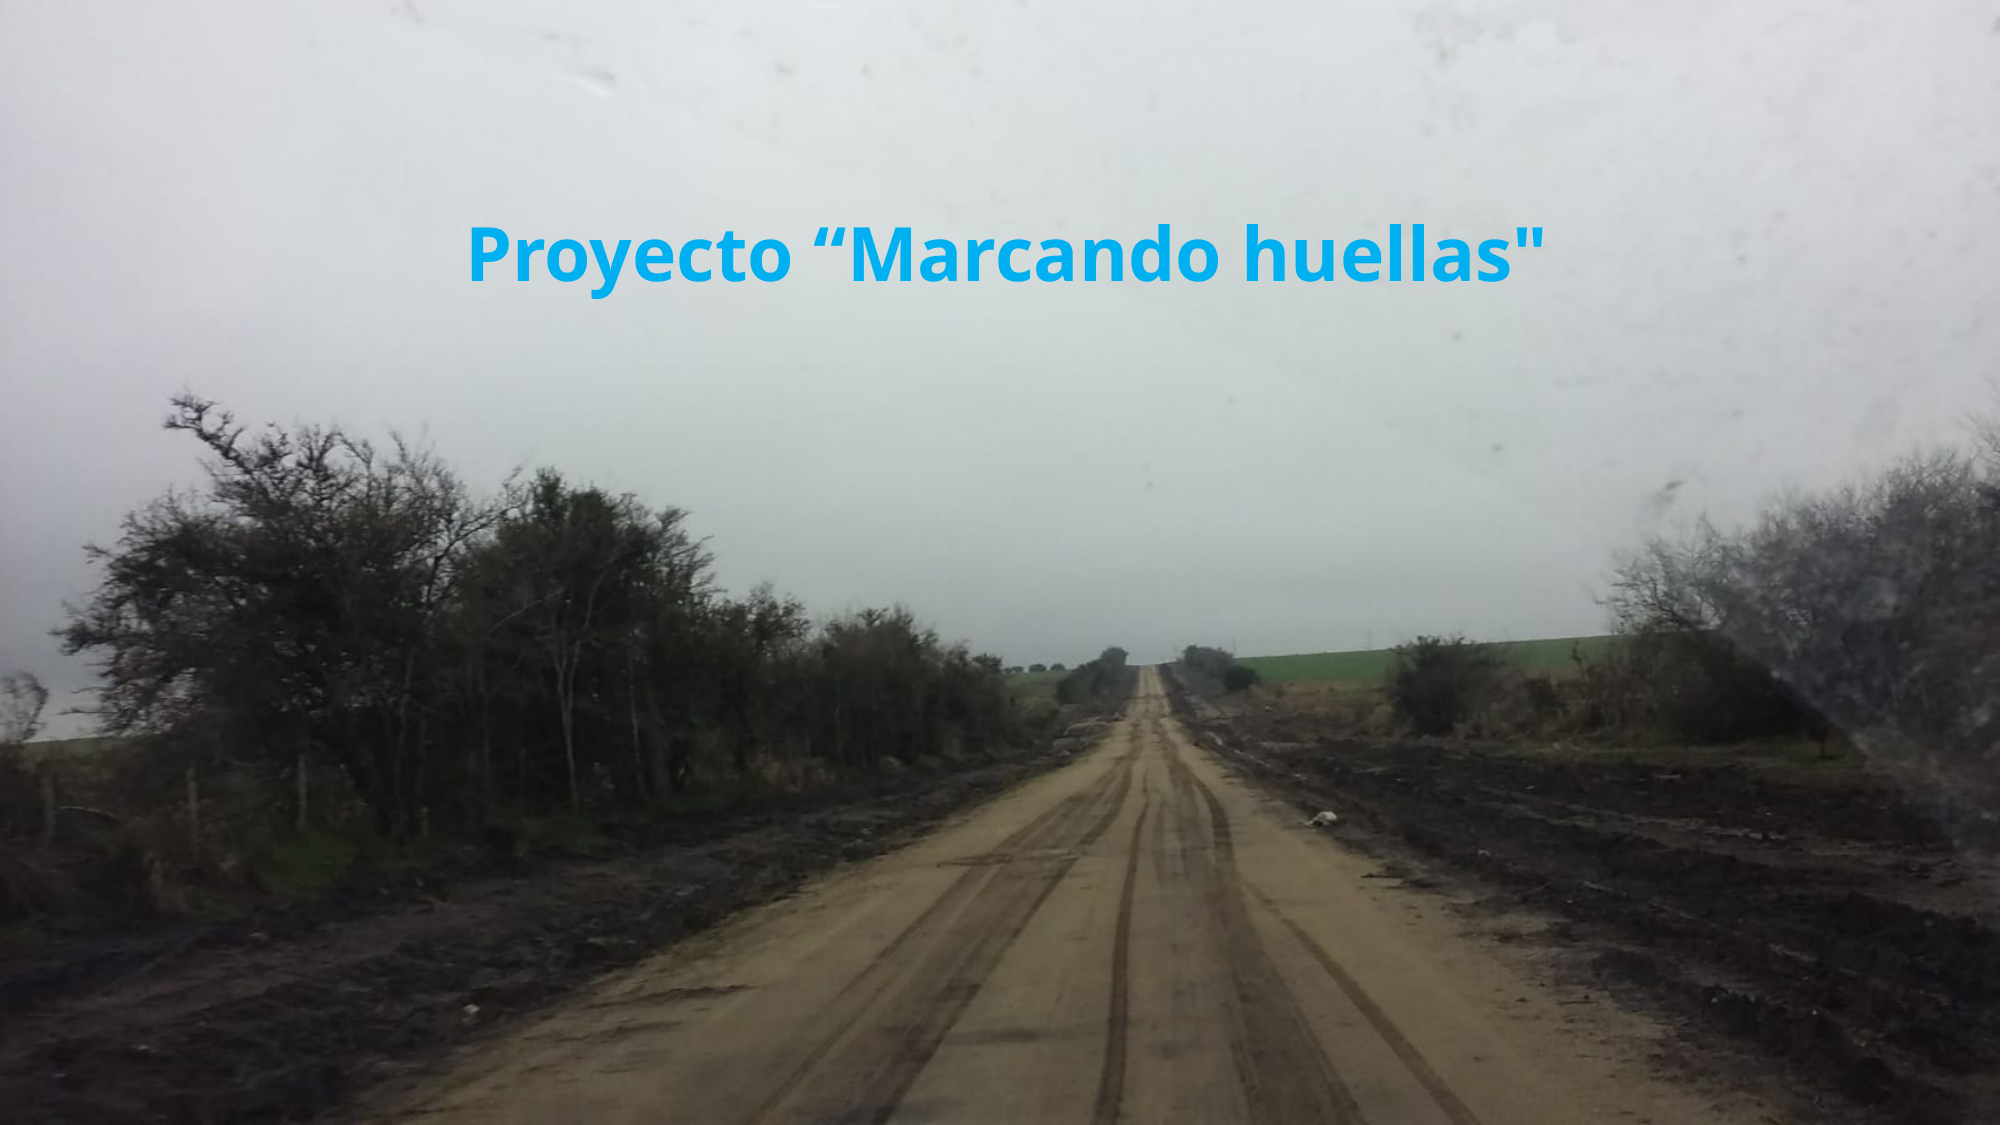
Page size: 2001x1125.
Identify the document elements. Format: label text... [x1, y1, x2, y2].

text_box Proyecto “Marcando huellas" [68, 199, 1965, 539]
picture [0, 0, 2000, 1125]
